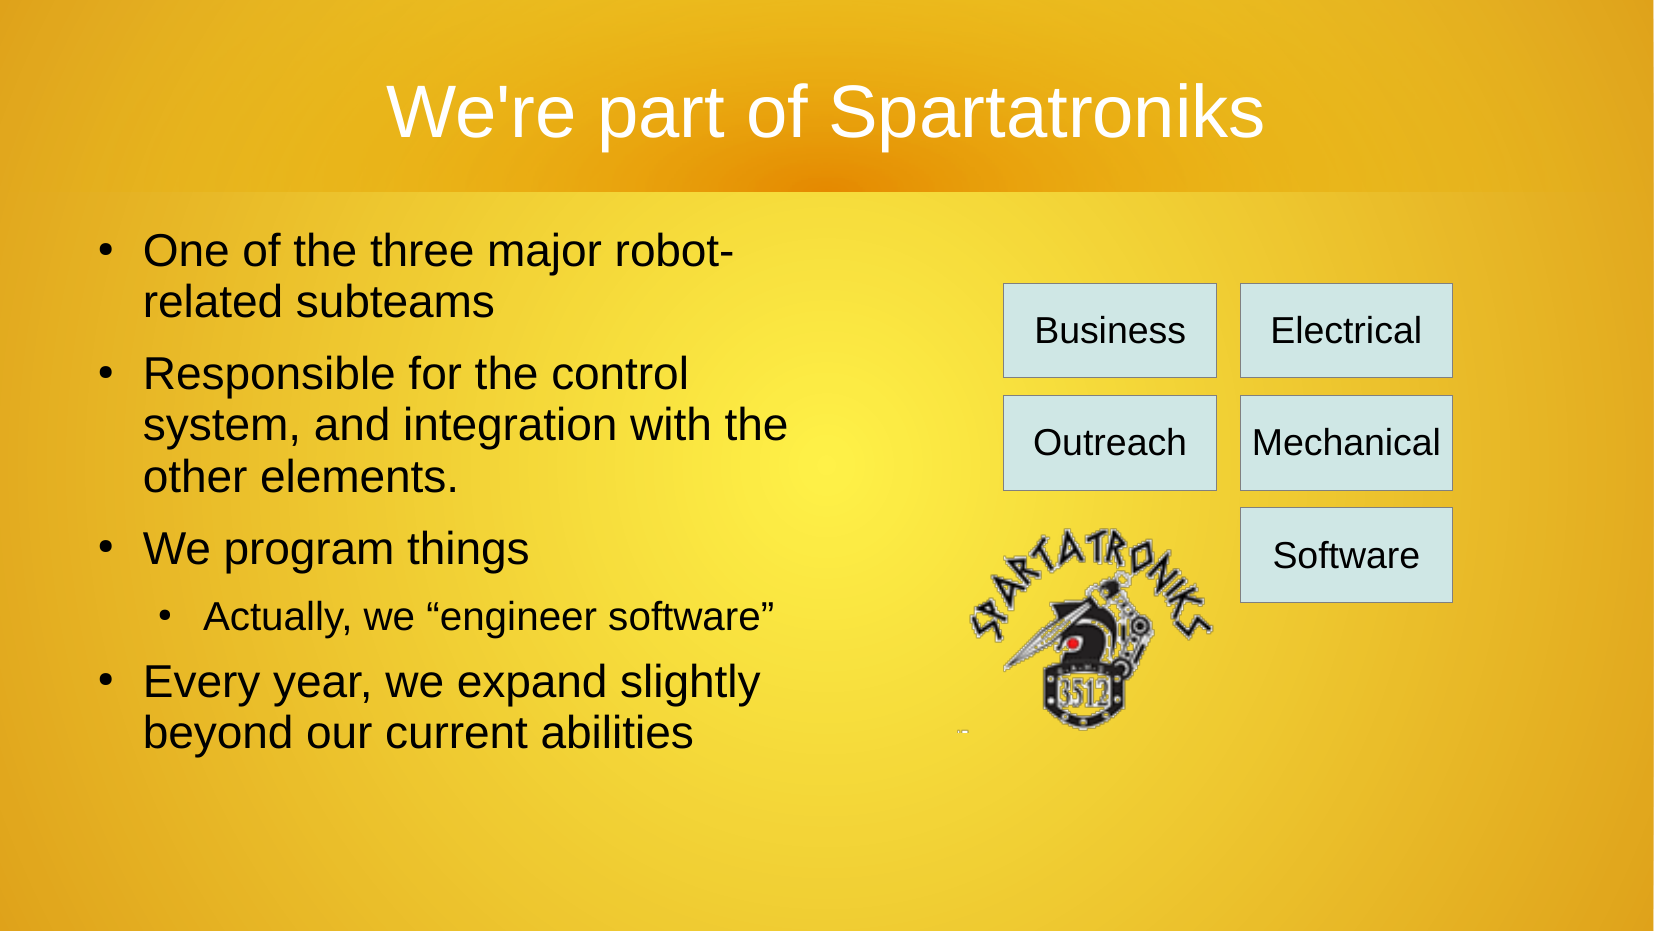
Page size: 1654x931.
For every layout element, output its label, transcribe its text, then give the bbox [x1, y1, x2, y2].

text_box Mechanical [1240, 395, 1453, 491]
picture [956, 523, 1228, 733]
text_box Electrical [1240, 283, 1453, 378]
text_box Outreach [1003, 395, 1217, 491]
text_box Software [1240, 507, 1453, 603]
text_box Business [1003, 283, 1217, 378]
title We're part of Spartatroniks [82, 35, 1571, 189]
list One of the three major robot-related subteams Responsible for the control system, and integration with the other elements. We program things Actually, we “engineer software” Every year, we expand slightly beyond our current abilities [82, 224, 809, 764]
